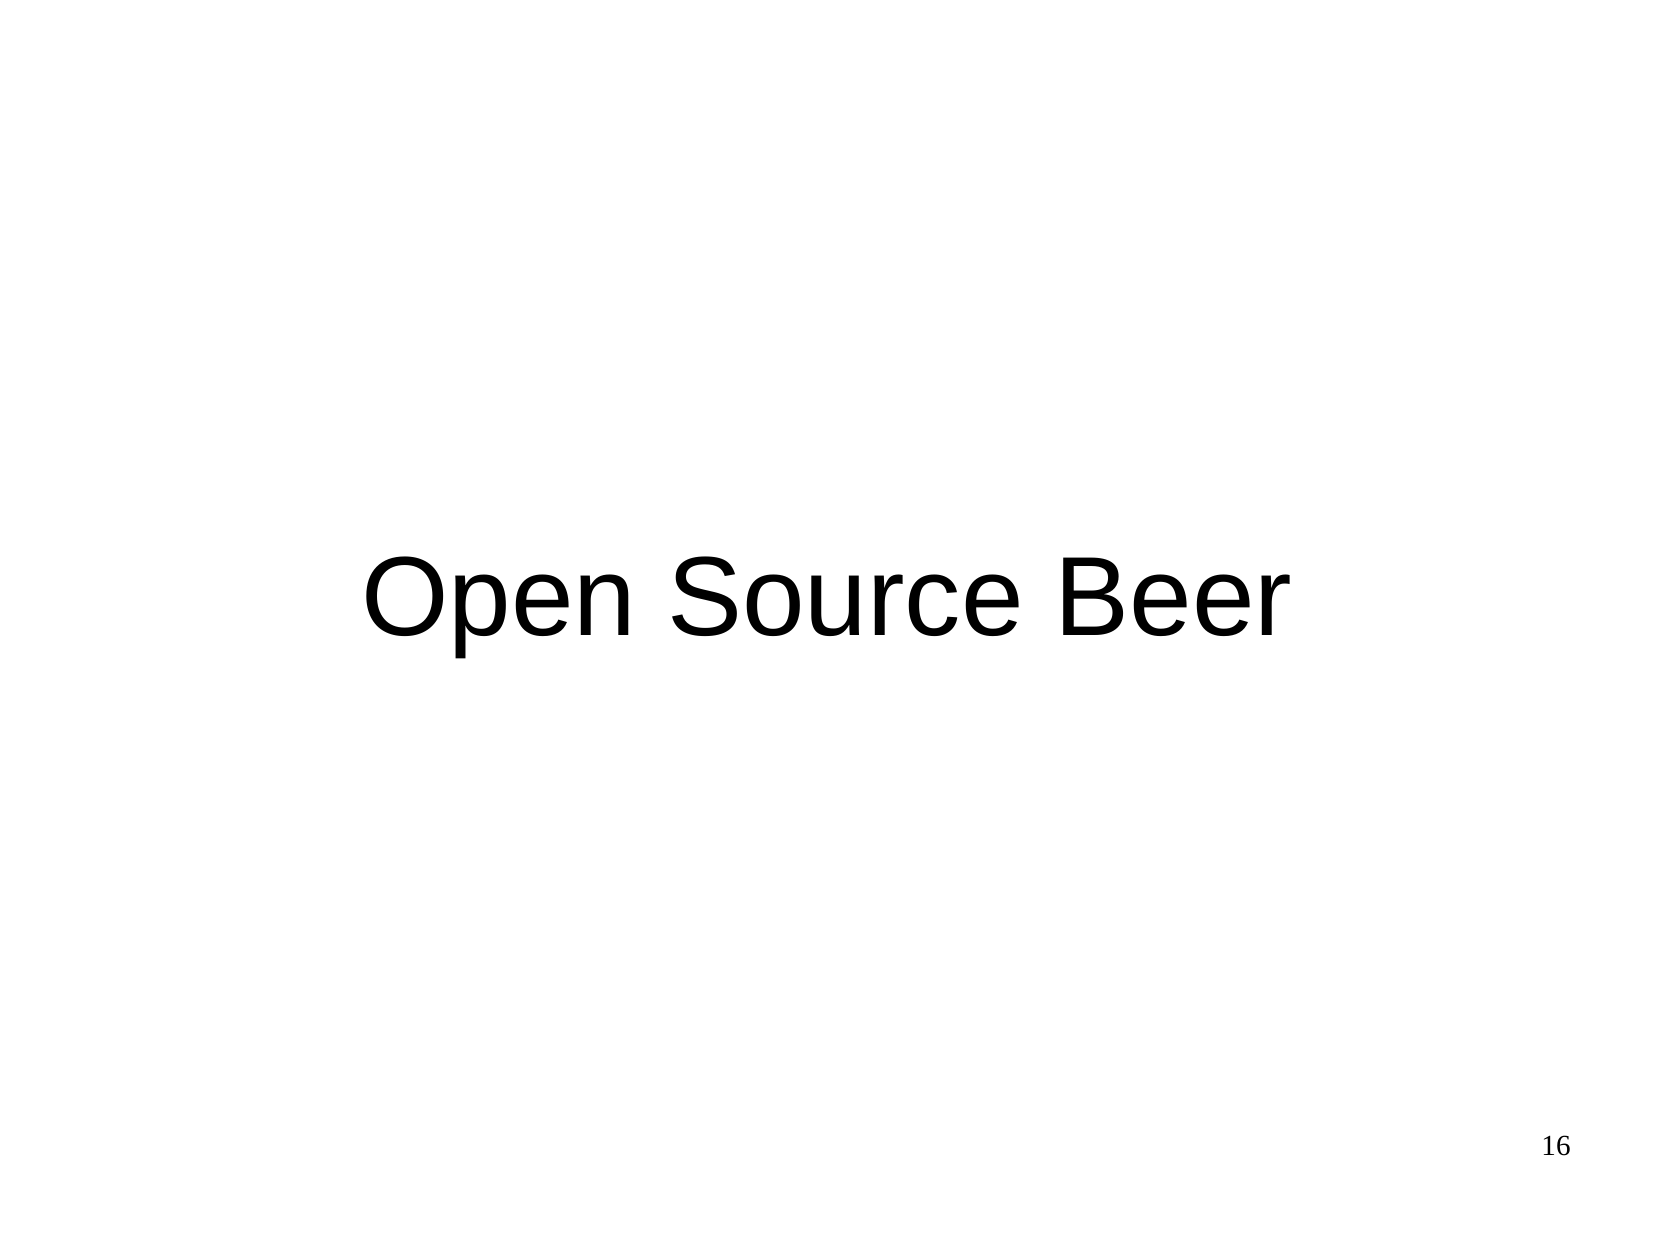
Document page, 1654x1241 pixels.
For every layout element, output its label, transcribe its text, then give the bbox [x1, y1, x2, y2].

title Open Source Beer [82, 492, 1571, 700]
